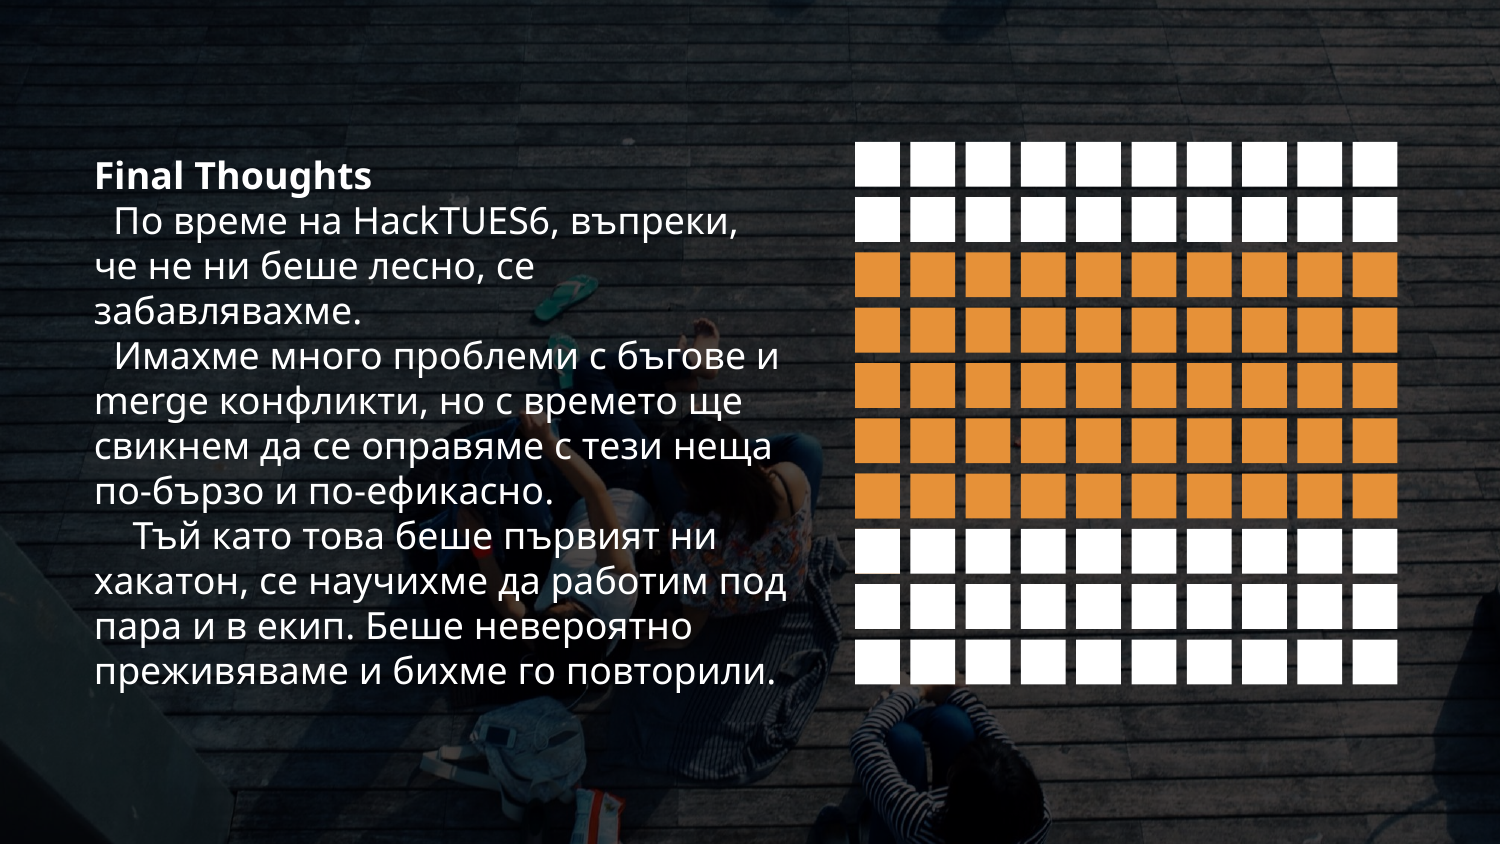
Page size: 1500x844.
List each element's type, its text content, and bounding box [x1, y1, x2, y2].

text_box [1186, 141, 1232, 187]
text_box [1242, 528, 1287, 574]
text_box [1186, 363, 1232, 408]
text_box [1242, 363, 1287, 408]
text_box [1131, 363, 1177, 408]
text_box [1020, 418, 1066, 464]
text_box [1186, 252, 1232, 298]
text_box [855, 363, 900, 408]
picture [0, 0, 1500, 844]
text_box [1352, 639, 1398, 685]
text_box [855, 639, 900, 685]
text_box [1242, 252, 1287, 298]
text_box [910, 473, 956, 519]
text_box [965, 584, 1011, 629]
text_box [1076, 363, 1121, 408]
text_box [1076, 252, 1121, 298]
text_box [855, 252, 900, 298]
text_box [965, 473, 1011, 519]
text_box [1076, 473, 1121, 519]
text_box Final Thoughts По време на HackTUES6, въпреки, че не ни беше лесно, се забавлявахме. Имахме много проблеми с бъгове и merge конфликти, но с времето ще свикнем да се оправяме с тези неща по-бързо и по-ефикасно. Тъй като това беше първият ни хакатон, се научихме да работим под пара и в екип. Беше невероятно преживяваме и бихме го повторили. [79, 86, 808, 758]
text_box [1186, 307, 1232, 353]
text_box [965, 252, 1011, 298]
text_box [855, 584, 900, 629]
text_box [965, 528, 1011, 574]
text_box [1352, 252, 1398, 298]
text_box [1297, 473, 1343, 519]
text_box [1020, 252, 1066, 298]
text_box [1297, 363, 1343, 408]
text_box [1242, 584, 1287, 629]
text_box [1131, 307, 1177, 353]
text_box [965, 363, 1011, 408]
text_box [1242, 639, 1287, 685]
text_box [910, 639, 956, 685]
text_box [910, 141, 956, 187]
text_box [1186, 418, 1232, 464]
text_box [1297, 418, 1343, 464]
text_box [1131, 639, 1177, 685]
text_box [910, 252, 956, 298]
text_box [1131, 197, 1177, 242]
text_box [1352, 584, 1398, 629]
text_box [1020, 528, 1066, 574]
text_box [1297, 252, 1343, 298]
text_box [855, 141, 900, 187]
text_box [910, 307, 956, 353]
text_box [1076, 639, 1121, 685]
text_box [1352, 473, 1398, 519]
text_box [910, 528, 956, 574]
text_box [1186, 639, 1232, 685]
text_box [1186, 473, 1232, 519]
text_box [1352, 307, 1398, 353]
text_box [1186, 584, 1232, 629]
text_box [1131, 473, 1177, 519]
text_box [1242, 473, 1287, 519]
text_box [1131, 252, 1177, 298]
text_box [1131, 528, 1177, 574]
text_box [910, 584, 956, 629]
text_box [1297, 528, 1343, 574]
text_box [965, 639, 1011, 685]
text_box [1352, 141, 1398, 187]
text_box [855, 473, 900, 519]
text_box [1076, 418, 1121, 464]
text_box [965, 418, 1011, 464]
text_box [910, 363, 956, 408]
text_box [1352, 418, 1398, 464]
text_box [855, 307, 900, 353]
text_box [1076, 307, 1121, 353]
text_box [1076, 584, 1121, 629]
text_box [855, 418, 900, 464]
text_box [965, 197, 1011, 242]
text_box [1131, 584, 1177, 629]
text_box [1020, 584, 1066, 629]
text_box [1297, 197, 1343, 242]
text_box [1020, 363, 1066, 408]
text_box [1020, 639, 1066, 685]
text_box [1297, 141, 1343, 187]
text_box [1297, 639, 1343, 685]
text_box [1020, 197, 1066, 242]
text_box [1076, 141, 1121, 187]
text_box [1020, 307, 1066, 353]
text_box [1352, 528, 1398, 574]
text_box [1352, 363, 1398, 408]
text_box [855, 528, 900, 574]
text_box [1297, 307, 1343, 353]
text_box [1076, 197, 1121, 242]
text_box [910, 197, 956, 242]
text_box [1242, 418, 1287, 464]
text_box [1242, 197, 1287, 242]
text_box [965, 307, 1011, 353]
text_box [1186, 528, 1232, 574]
text_box [1242, 307, 1287, 353]
text_box [1242, 141, 1287, 187]
text_box [1297, 584, 1343, 629]
text_box [1352, 197, 1398, 242]
text_box [855, 197, 900, 242]
text_box [1020, 141, 1066, 187]
text_box [965, 141, 1011, 187]
text_box [1131, 141, 1177, 187]
text_box [1131, 418, 1177, 464]
text_box [1076, 528, 1121, 574]
text_box [1020, 473, 1066, 519]
text_box [910, 418, 956, 464]
text_box [1186, 197, 1232, 242]
